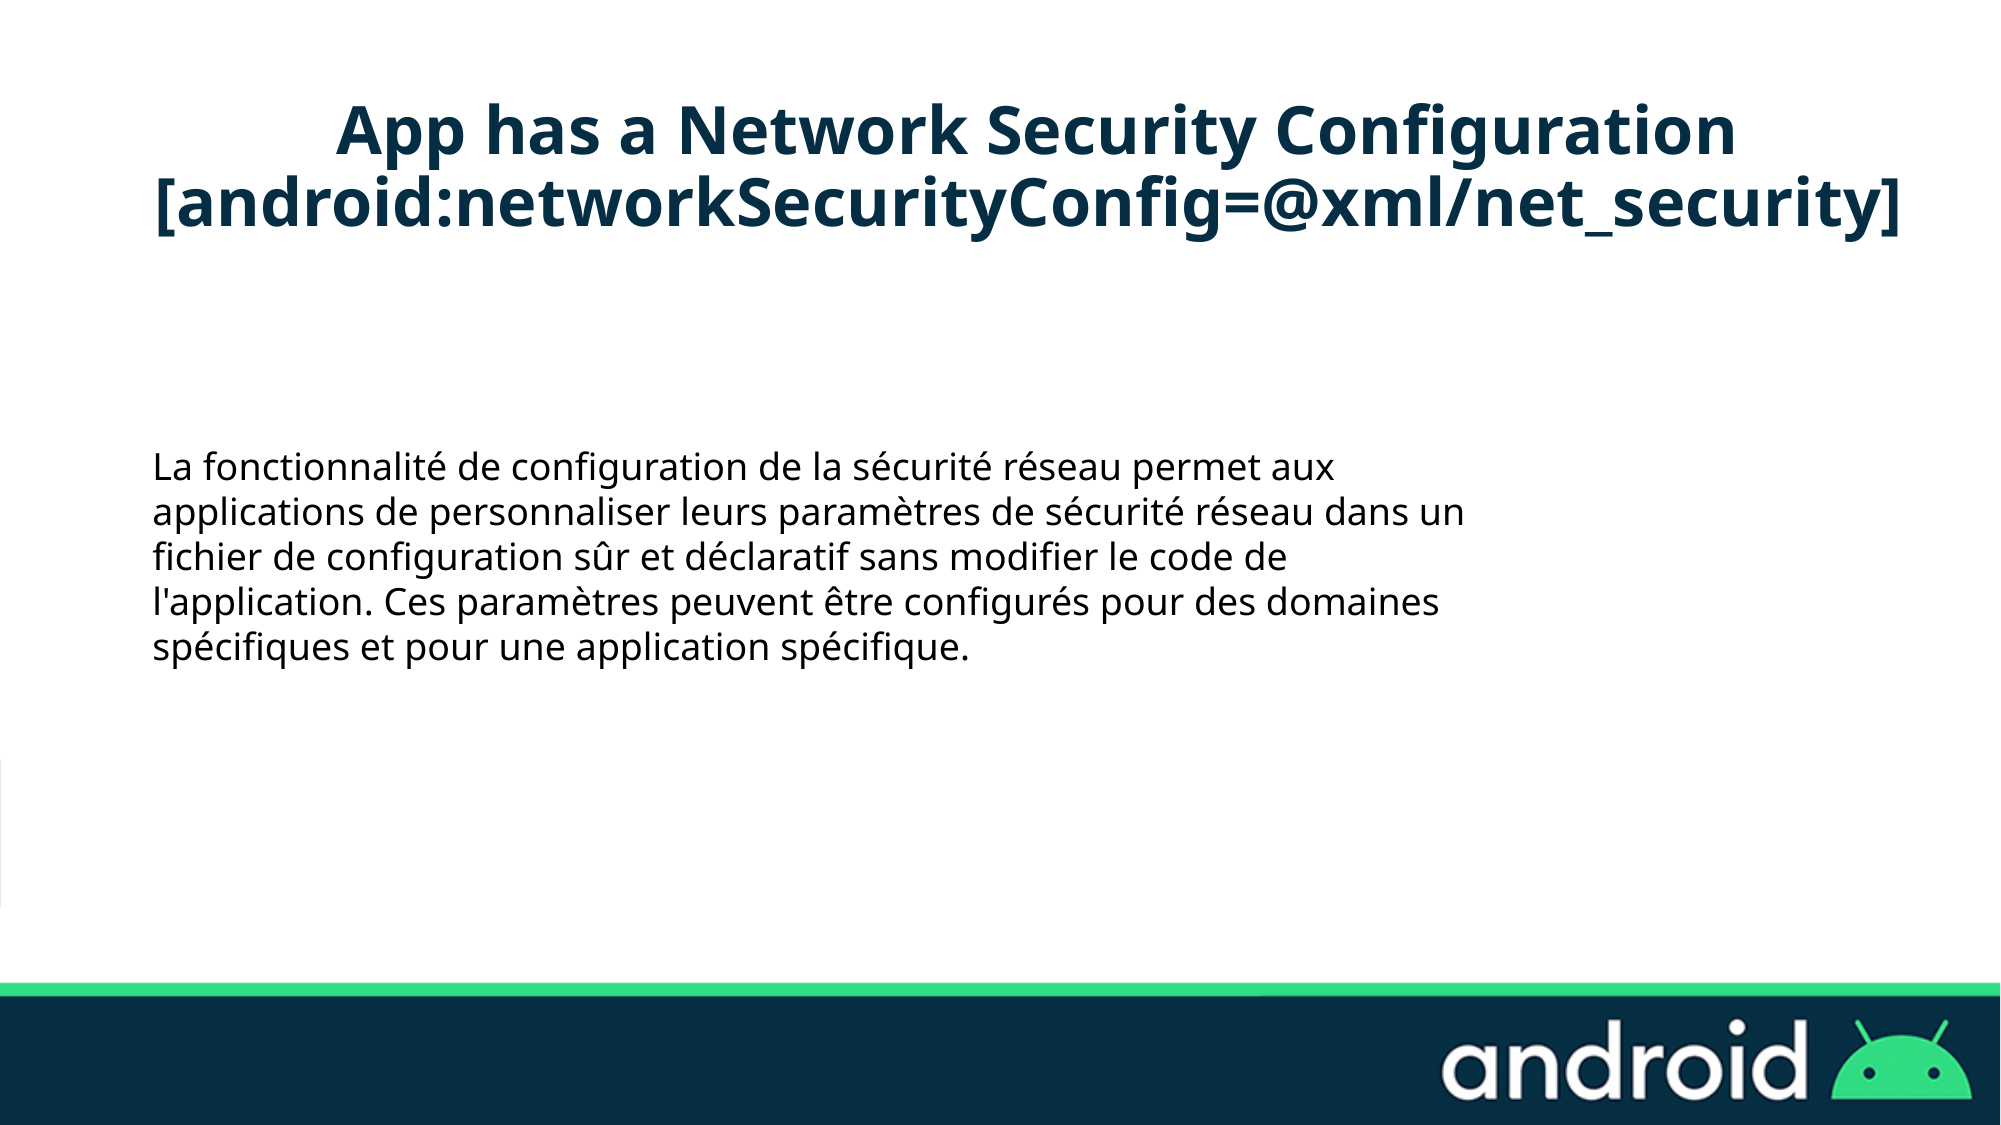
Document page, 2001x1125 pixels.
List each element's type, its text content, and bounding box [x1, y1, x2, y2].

title App has a Network Security Configuration [android:networkSecurityConfig=@xml/net_security] [89, 59, 1987, 278]
text_box La fonctionnalité de configuration de la sécurité réseau permet aux applications de personnaliser leurs paramètres de sécurité réseau dans un fichier de configuration sûr et déclaratif sans modifier le code de l'application. Ces paramètres peuvent être configurés pour des domaines spécifiques et pour une application spécifique. [137, 435, 1487, 724]
